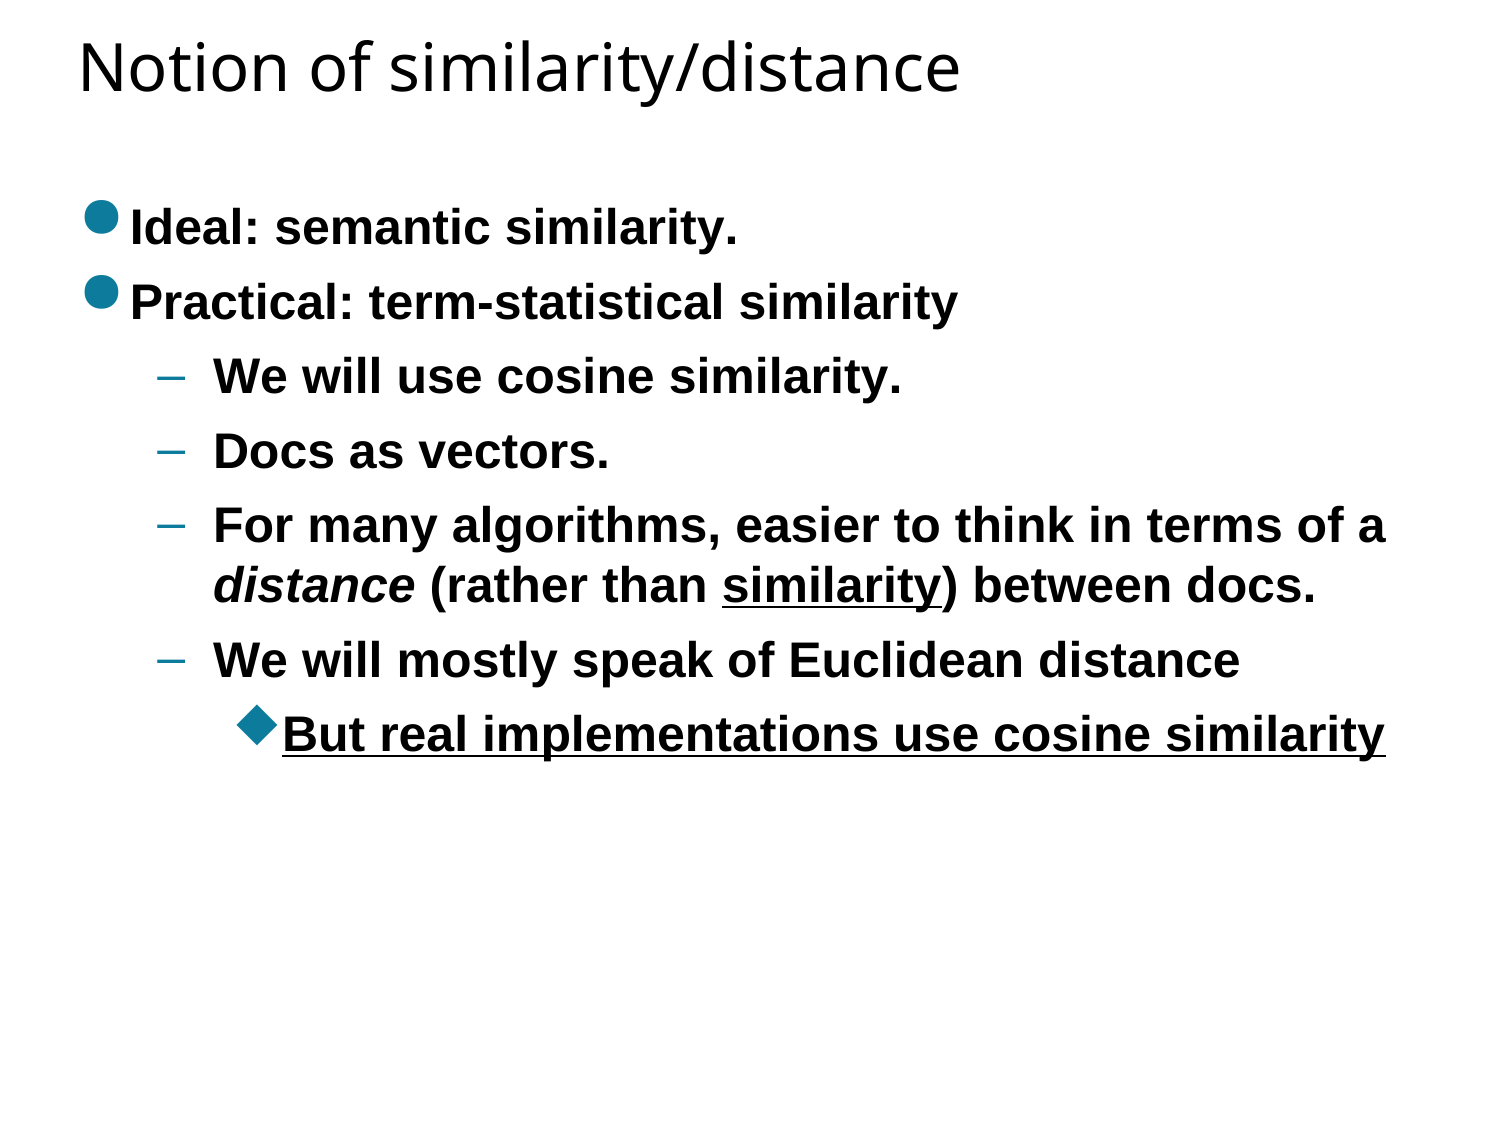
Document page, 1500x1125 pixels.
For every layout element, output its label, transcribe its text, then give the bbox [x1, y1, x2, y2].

text_box Notion of similarity/distance [62, 24, 1421, 113]
text_box Ideal: semantic similarity. Practical: term-statistical similarity We will use cosine similarity. Docs as vectors. For many algorithms, easier to think in terms of a distance (rather than similarity) between docs. We will mostly speak of Euclidean distance But real implementations use cosine similarity [67, 187, 1433, 1038]
